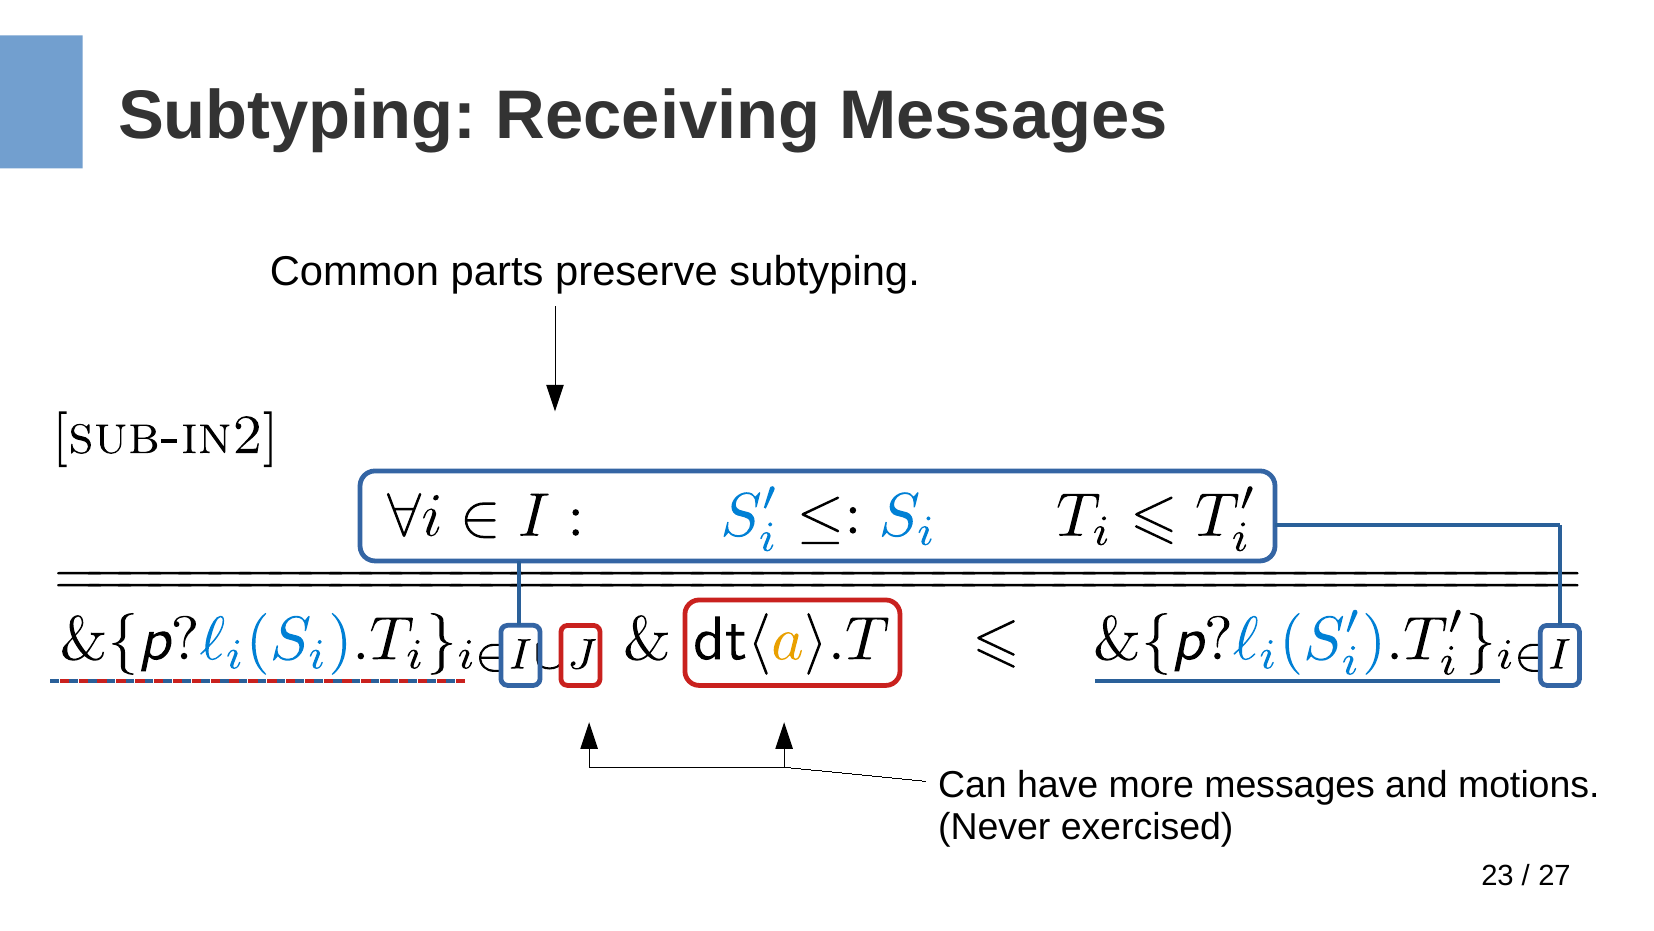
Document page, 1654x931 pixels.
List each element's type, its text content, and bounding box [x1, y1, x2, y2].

picture [564, 628, 597, 676]
picture [363, 474, 1272, 558]
picture [521, 527, 1558, 676]
text_box Common parts preserve subtyping. [255, 240, 946, 316]
text_box Can have more messages and motions. (Never exercised) [923, 755, 1636, 871]
picture [57, 411, 1579, 676]
picture [1543, 628, 1577, 676]
picture [504, 628, 537, 676]
title Subtyping: Receiving Messages [118, 37, 1571, 193]
picture [688, 603, 897, 676]
